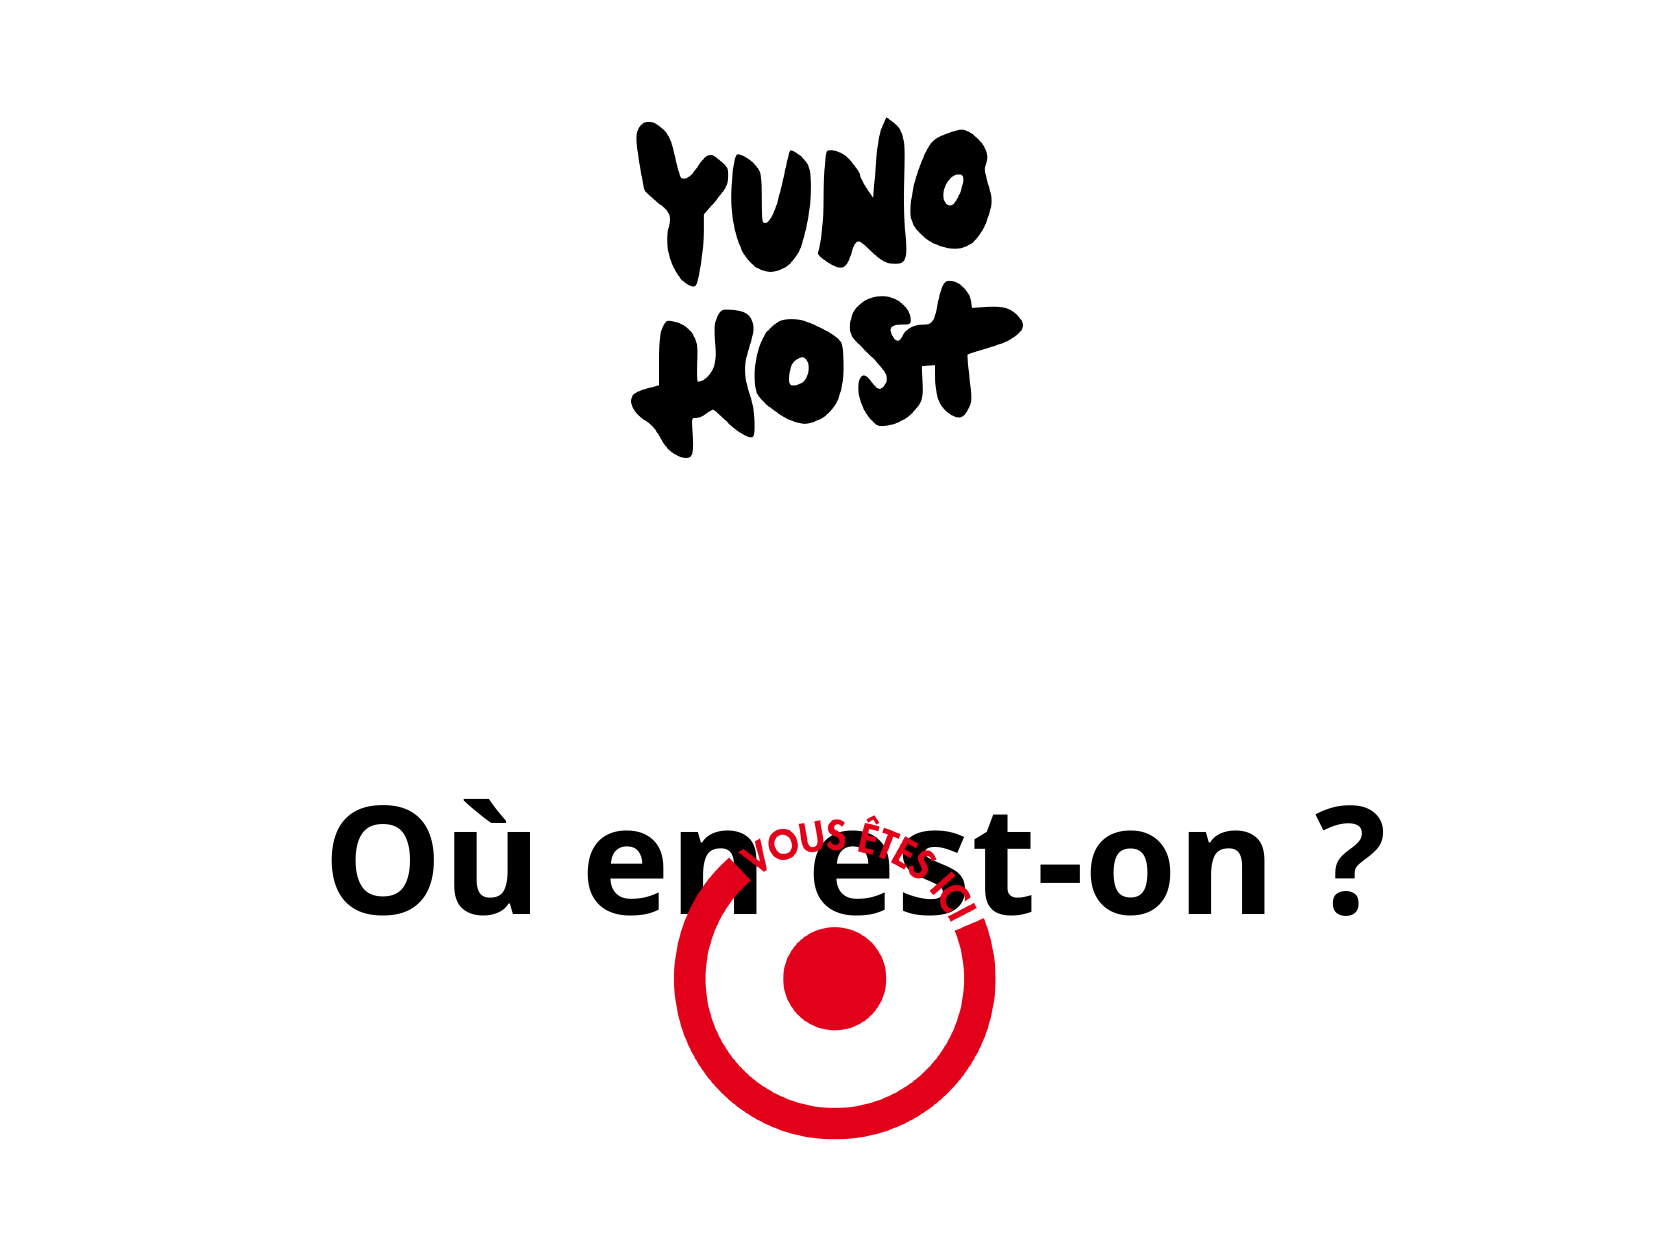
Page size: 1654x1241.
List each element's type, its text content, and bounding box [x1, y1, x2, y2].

picture [631, 117, 1023, 458]
picture [660, 806, 1009, 1156]
list Où en est-on ? [82, 525, 1571, 960]
